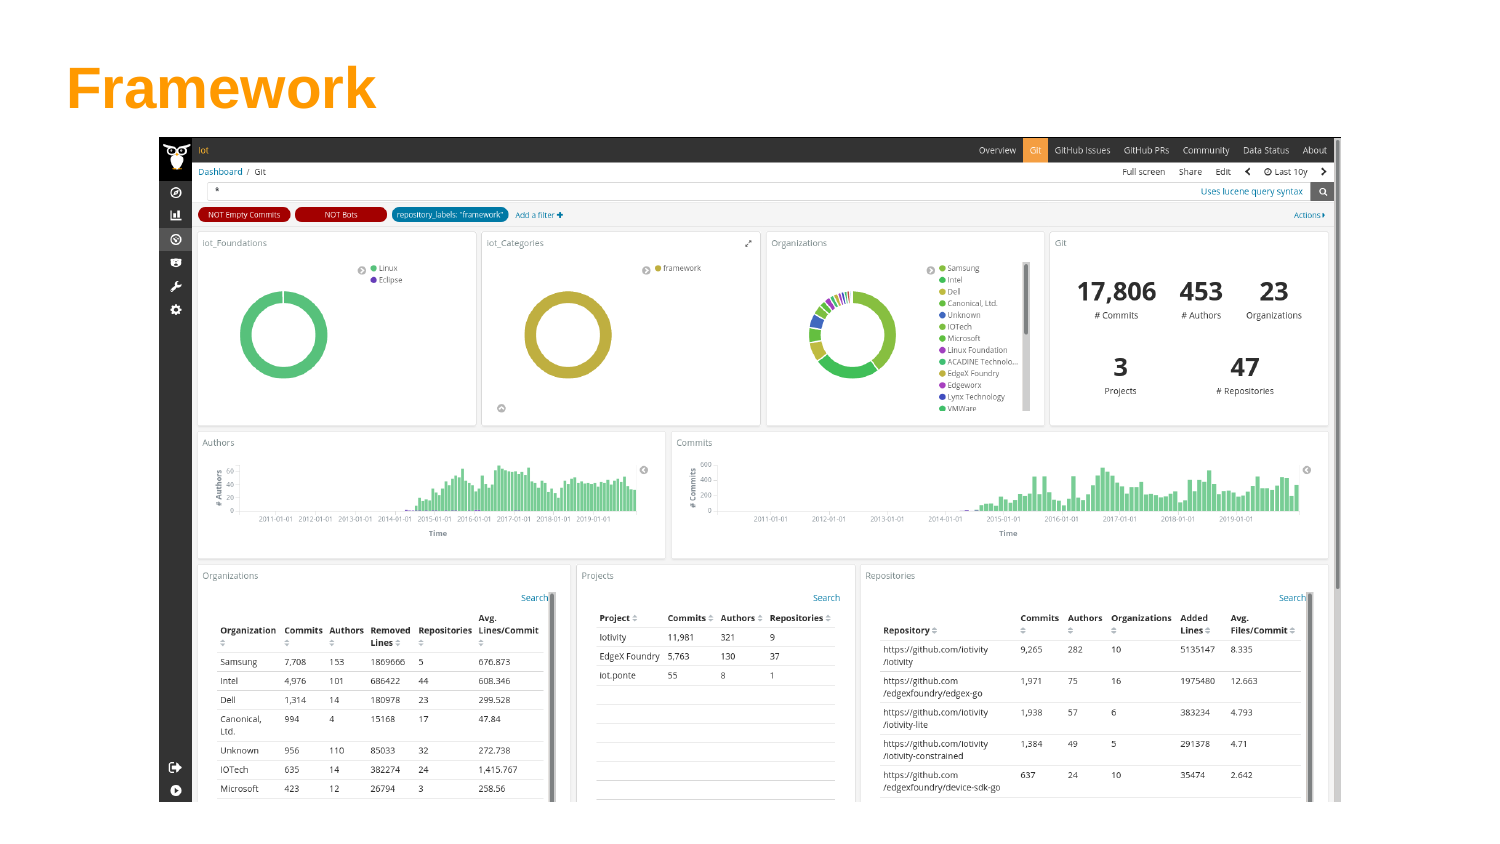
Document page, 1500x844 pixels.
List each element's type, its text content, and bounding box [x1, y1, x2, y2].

picture [159, 137, 1341, 802]
title Framework [51, 35, 1449, 130]
